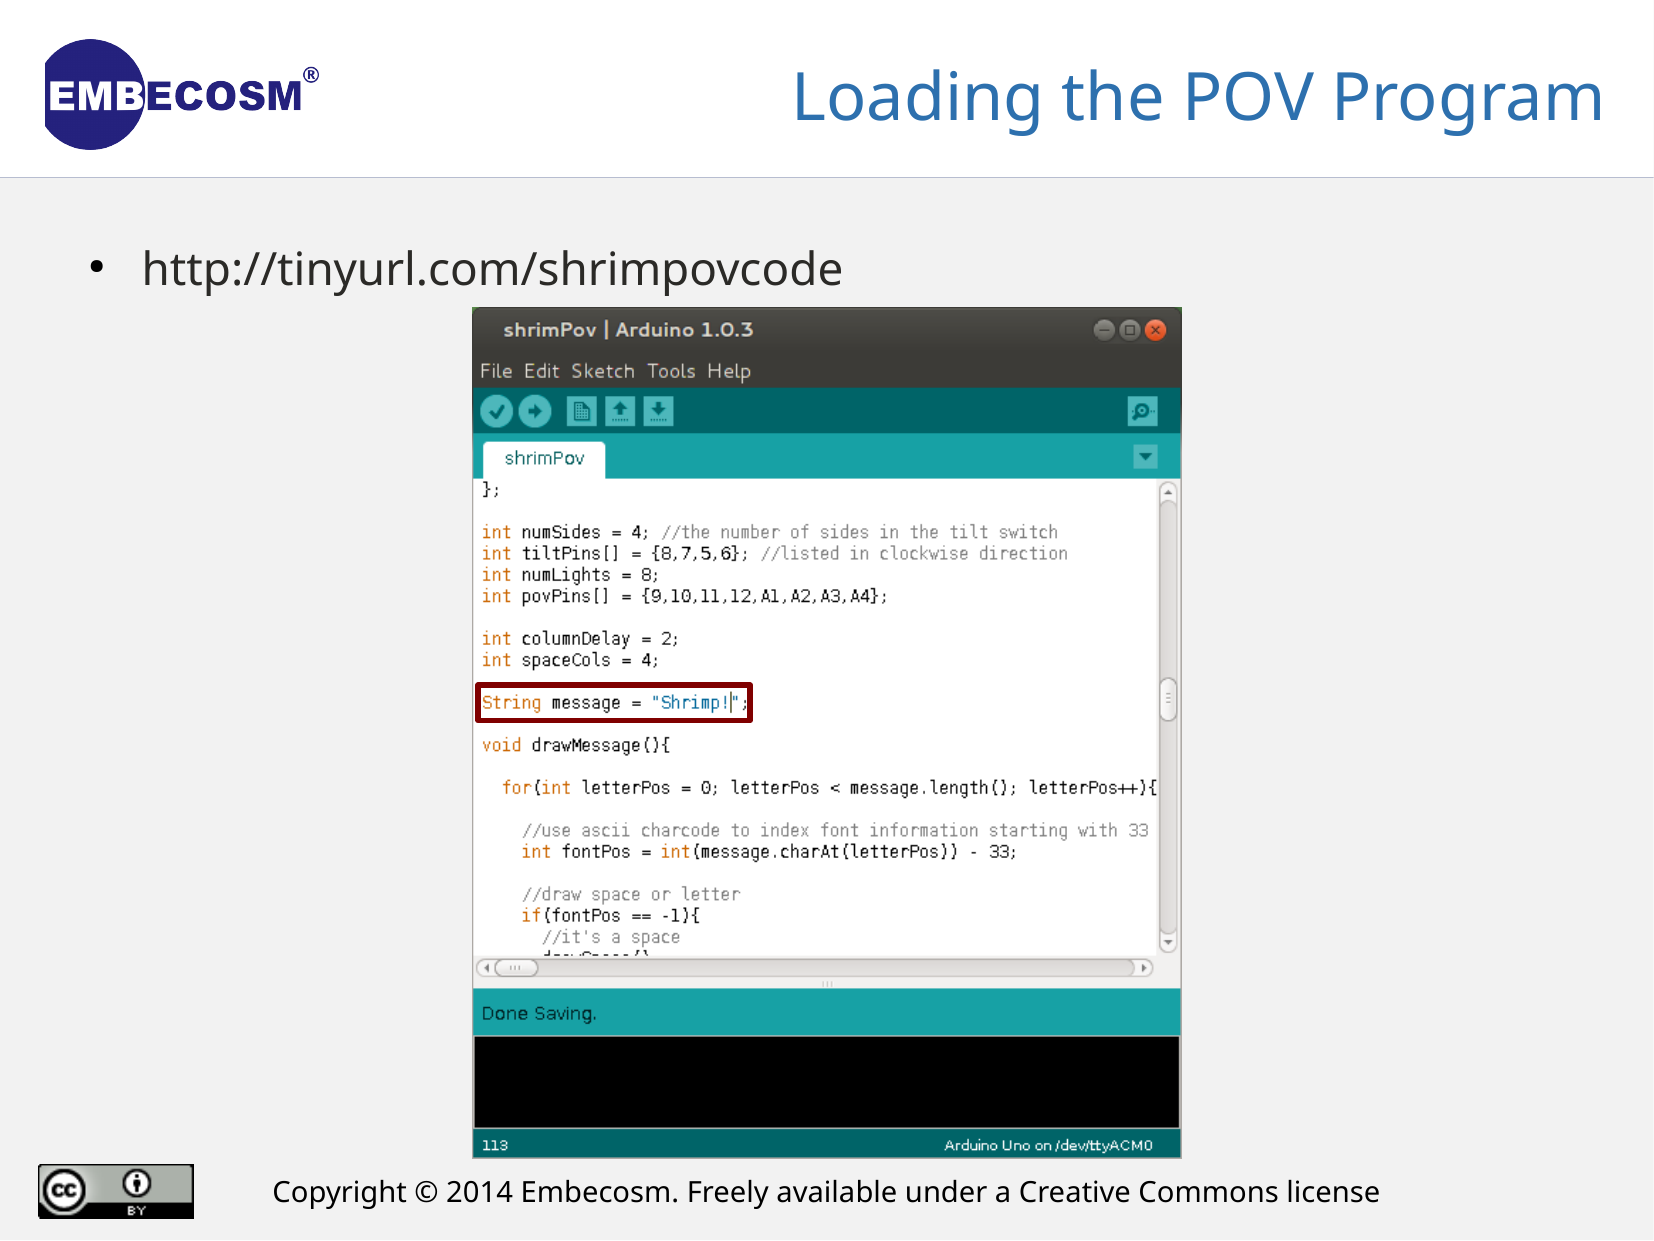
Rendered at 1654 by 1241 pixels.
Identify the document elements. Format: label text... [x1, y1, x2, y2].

list http://tinyurl.com/shrimpovcode [70, 236, 1595, 1099]
title Loading the POV Program [330, 23, 1607, 166]
picture [38, 1164, 194, 1219]
picture [45, 39, 319, 150]
picture [472, 307, 1182, 1159]
